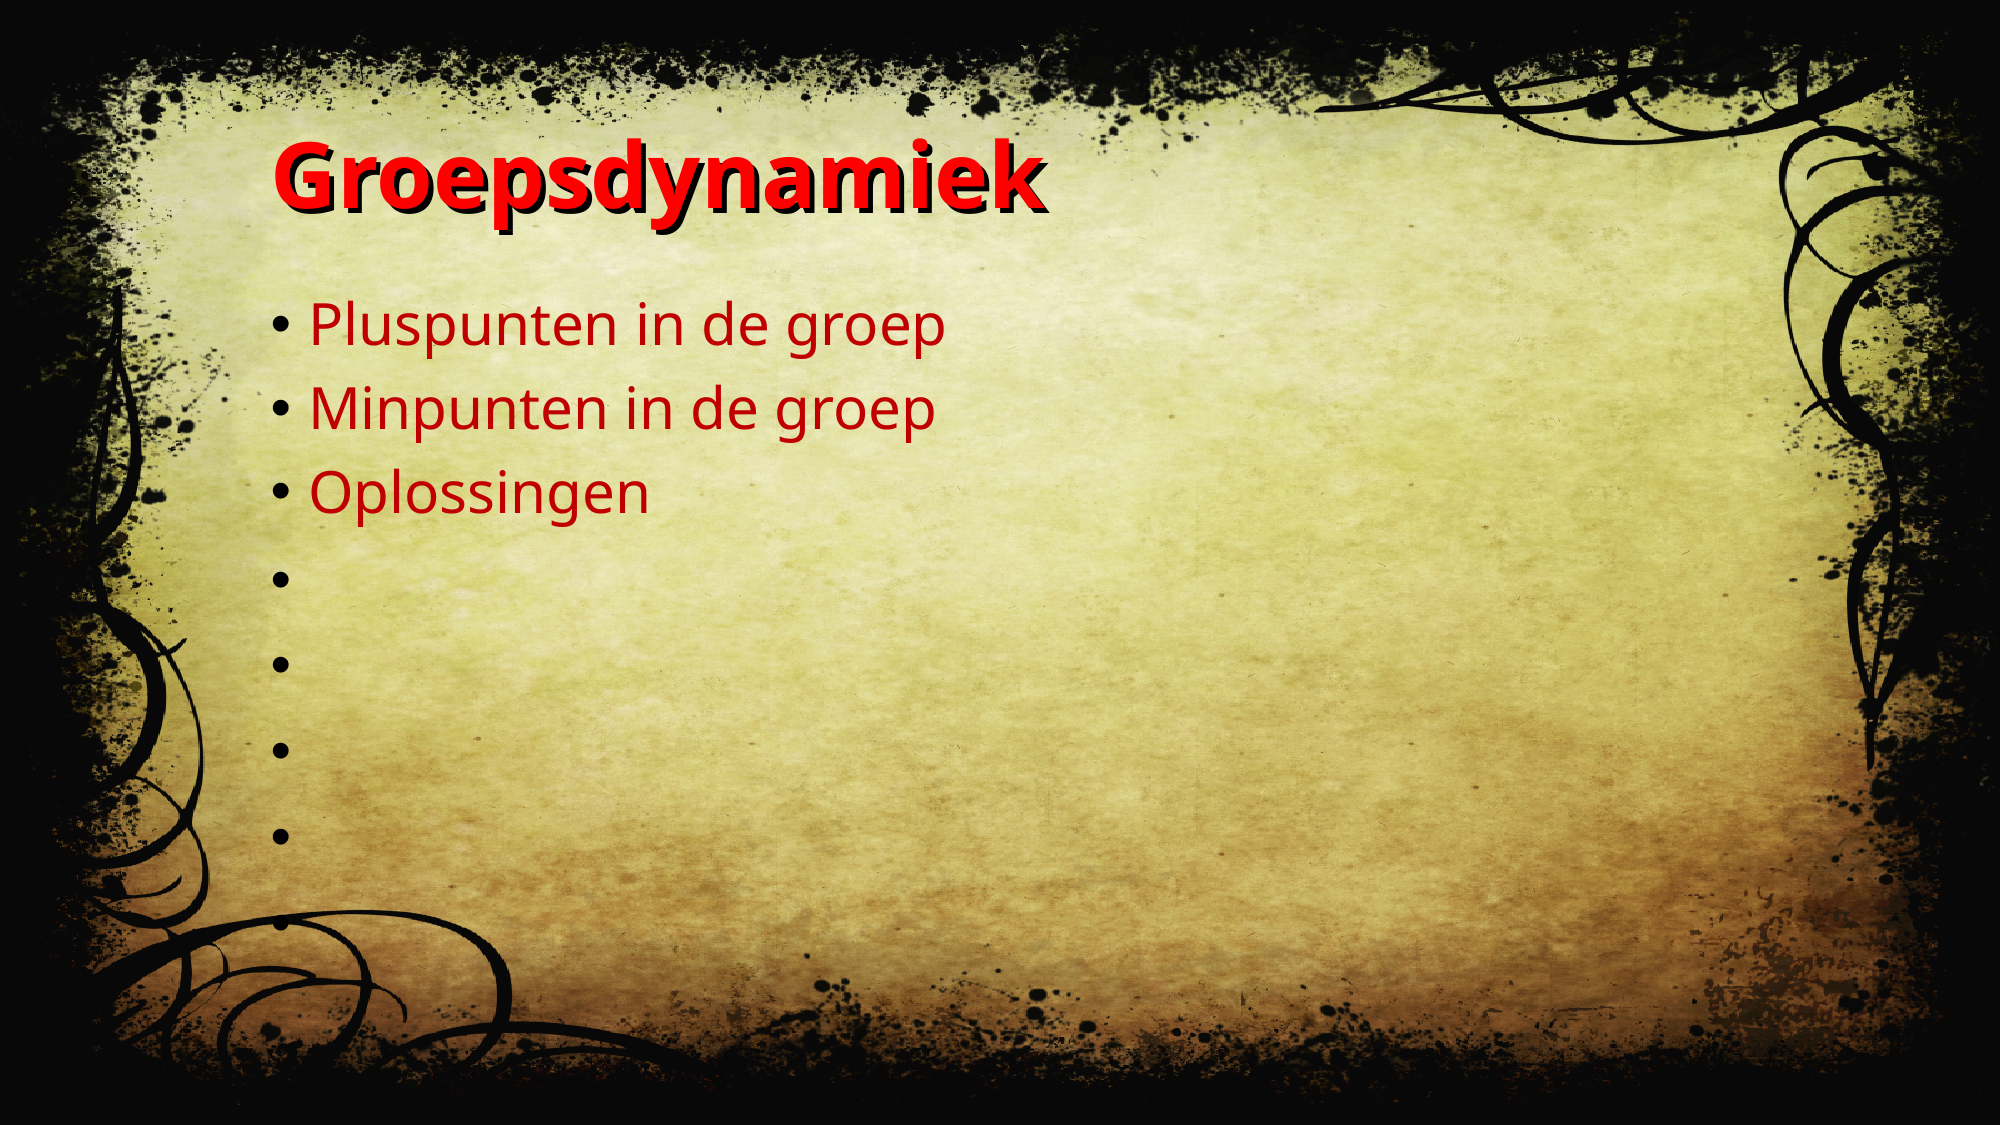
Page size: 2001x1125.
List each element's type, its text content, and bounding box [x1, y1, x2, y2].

list Pluspunten in de groep Minpunten in de groep Oplossingen [255, 288, 1981, 1002]
title Groepsdynamiek [255, 70, 1981, 288]
